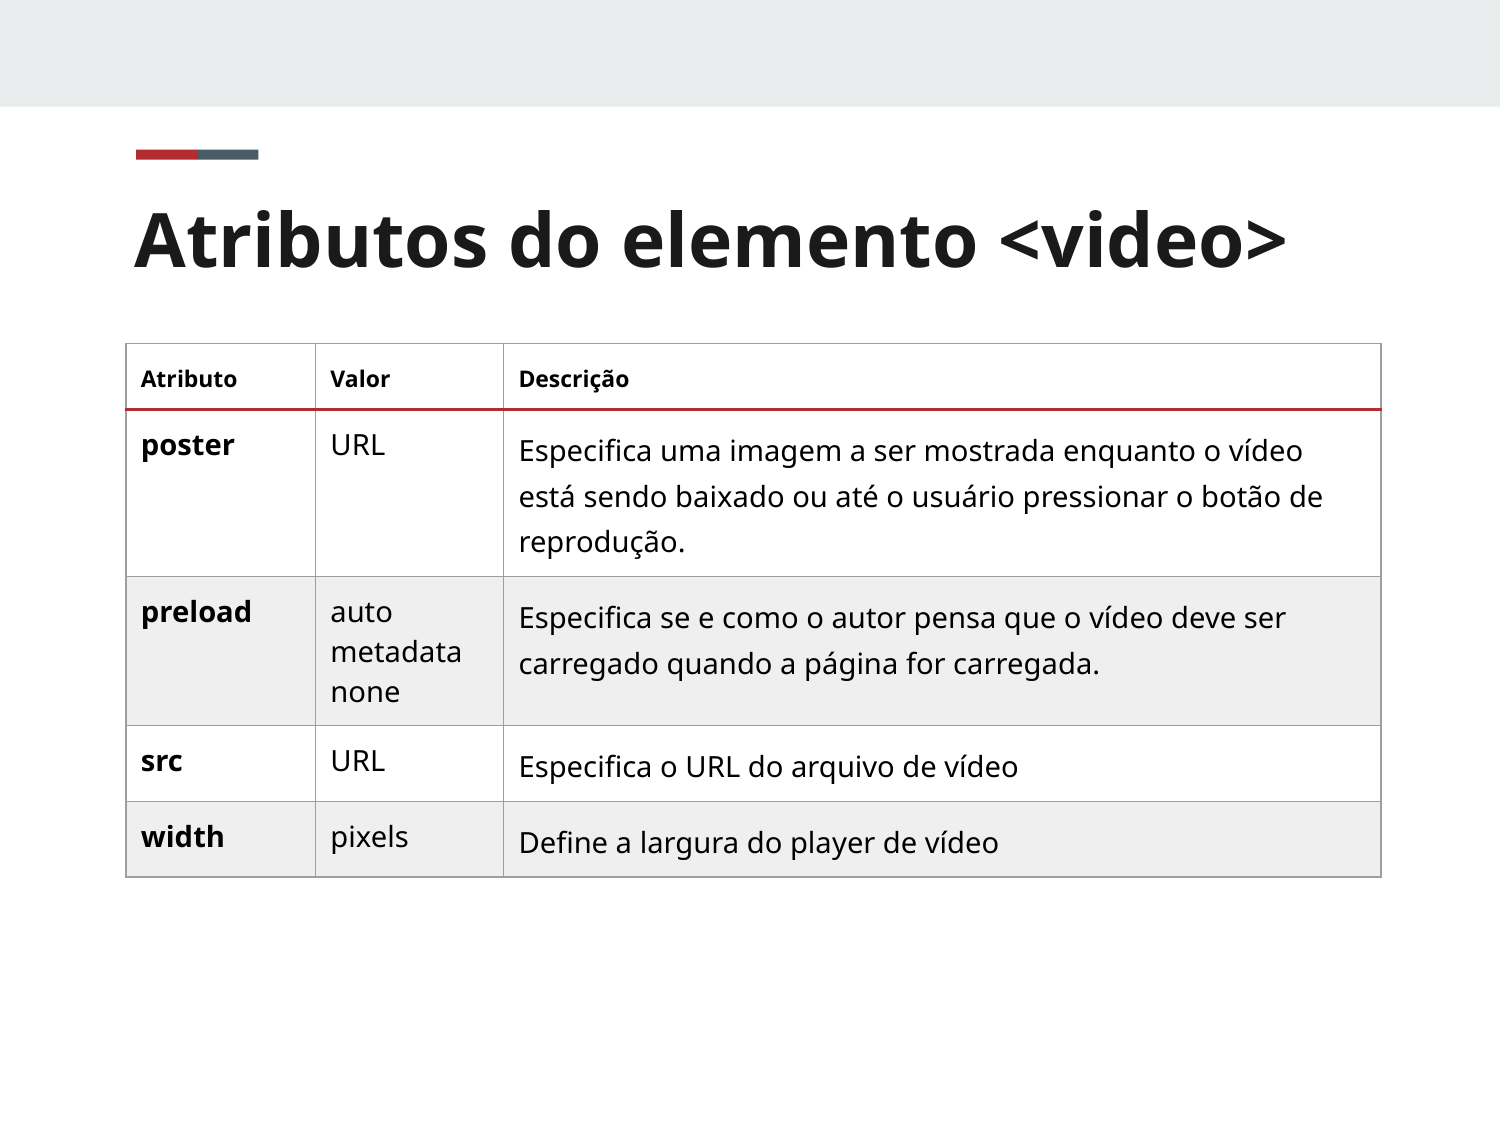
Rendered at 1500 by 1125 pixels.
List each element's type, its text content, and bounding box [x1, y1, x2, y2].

table_cell Especifica se e como o autor pensa que o vídeo deve ser carregado quando a página for carregada. [504, 577, 1380, 725]
table_cell src [127, 726, 315, 801]
table_cell preload [127, 577, 315, 725]
table_cell pixels [316, 802, 503, 876]
table_cell Especifica uma imagem a ser mostrada enquanto o vídeo está sendo baixado ou até o usuário pressionar o botão de reprodução. [504, 411, 1380, 576]
table_cell Define a largura do player de vídeo [504, 802, 1380, 876]
table_header Valor [316, 344, 503, 408]
title Atributos do elemento <video> [119, 177, 1381, 295]
table_header Atributo [127, 344, 315, 408]
table_cell URL [316, 726, 503, 801]
table_cell poster [127, 411, 315, 576]
table_cell URL [316, 411, 503, 576]
table_cell width [127, 802, 315, 876]
table_cell Especifica o URL do arquivo de vídeo [504, 726, 1380, 801]
table_cell auto metadata none [316, 577, 503, 725]
table_header Descrição [504, 344, 1380, 408]
